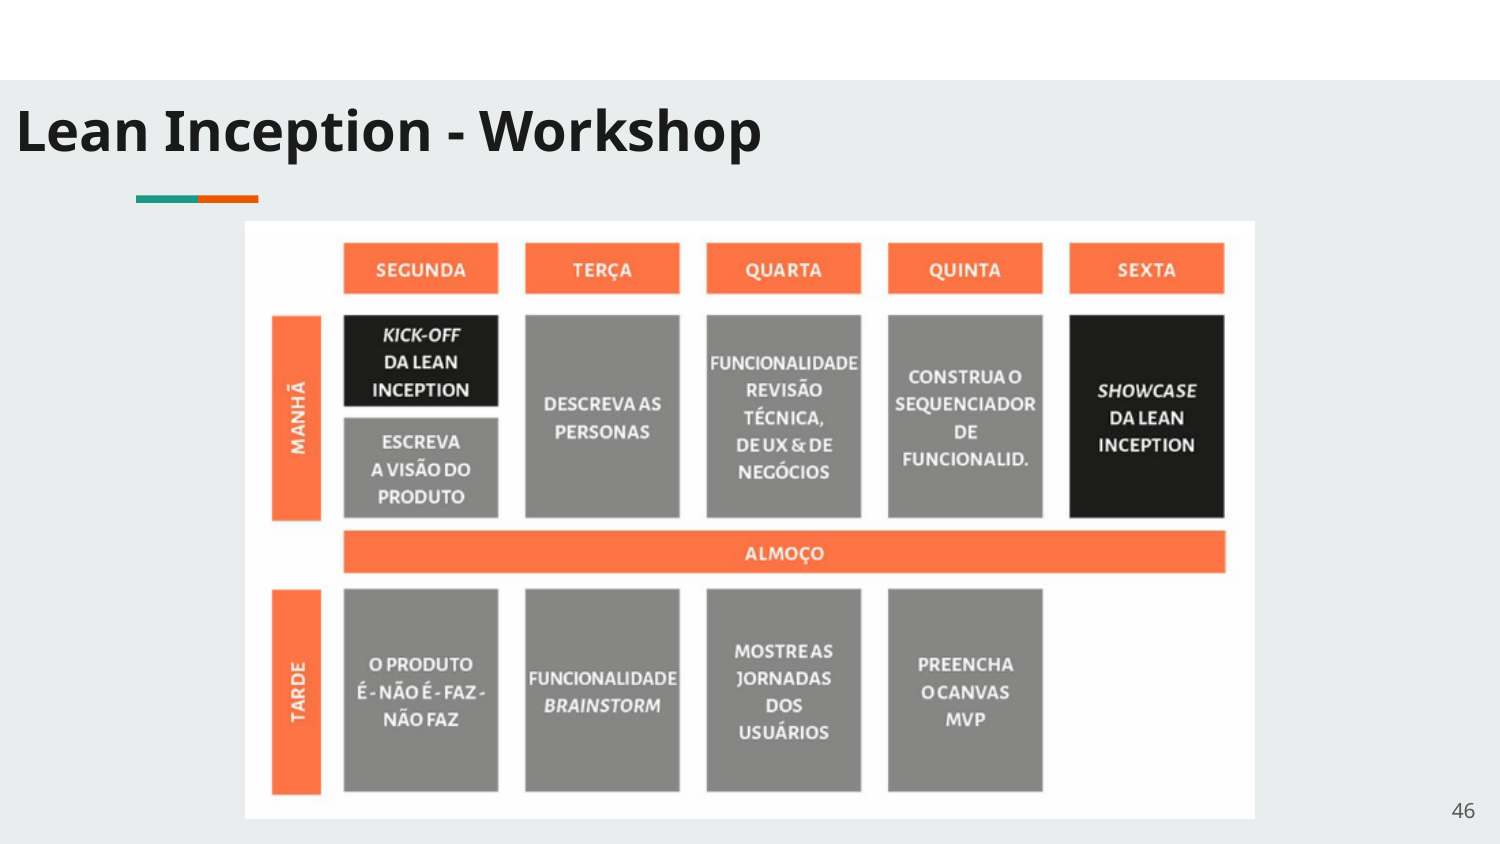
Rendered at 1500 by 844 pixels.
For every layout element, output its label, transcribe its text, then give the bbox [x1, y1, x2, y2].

title Lean Inception - Workshop [0, 80, 1101, 181]
picture [245, 221, 1255, 819]
slide_number <number> [1400, 779, 1491, 844]
